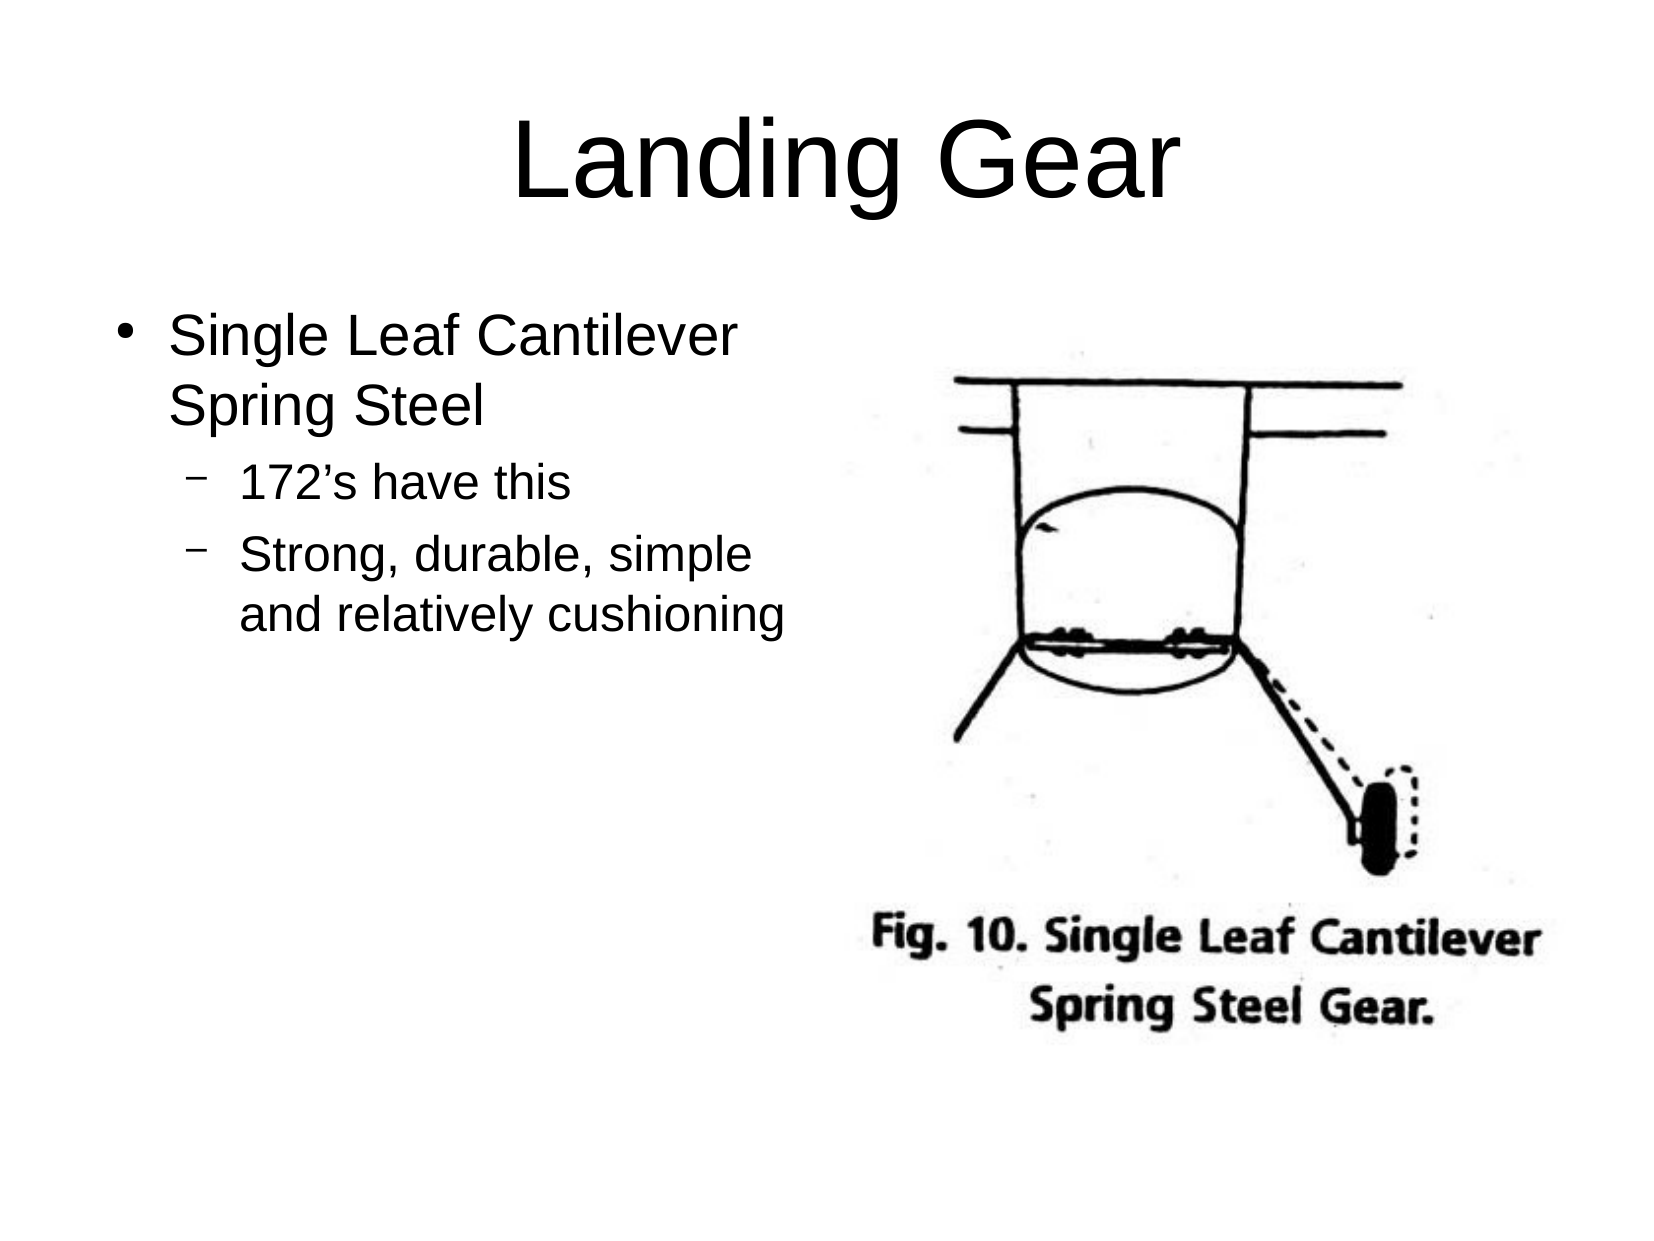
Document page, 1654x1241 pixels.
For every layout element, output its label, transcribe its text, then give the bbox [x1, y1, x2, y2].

list Single Leaf Cantilever Spring Steel 172’s have this Strong, durable, simple and relatively cushioning [82, 289, 813, 1108]
picture [840, 336, 1571, 1061]
title Landing Gear [82, 49, 1571, 257]
